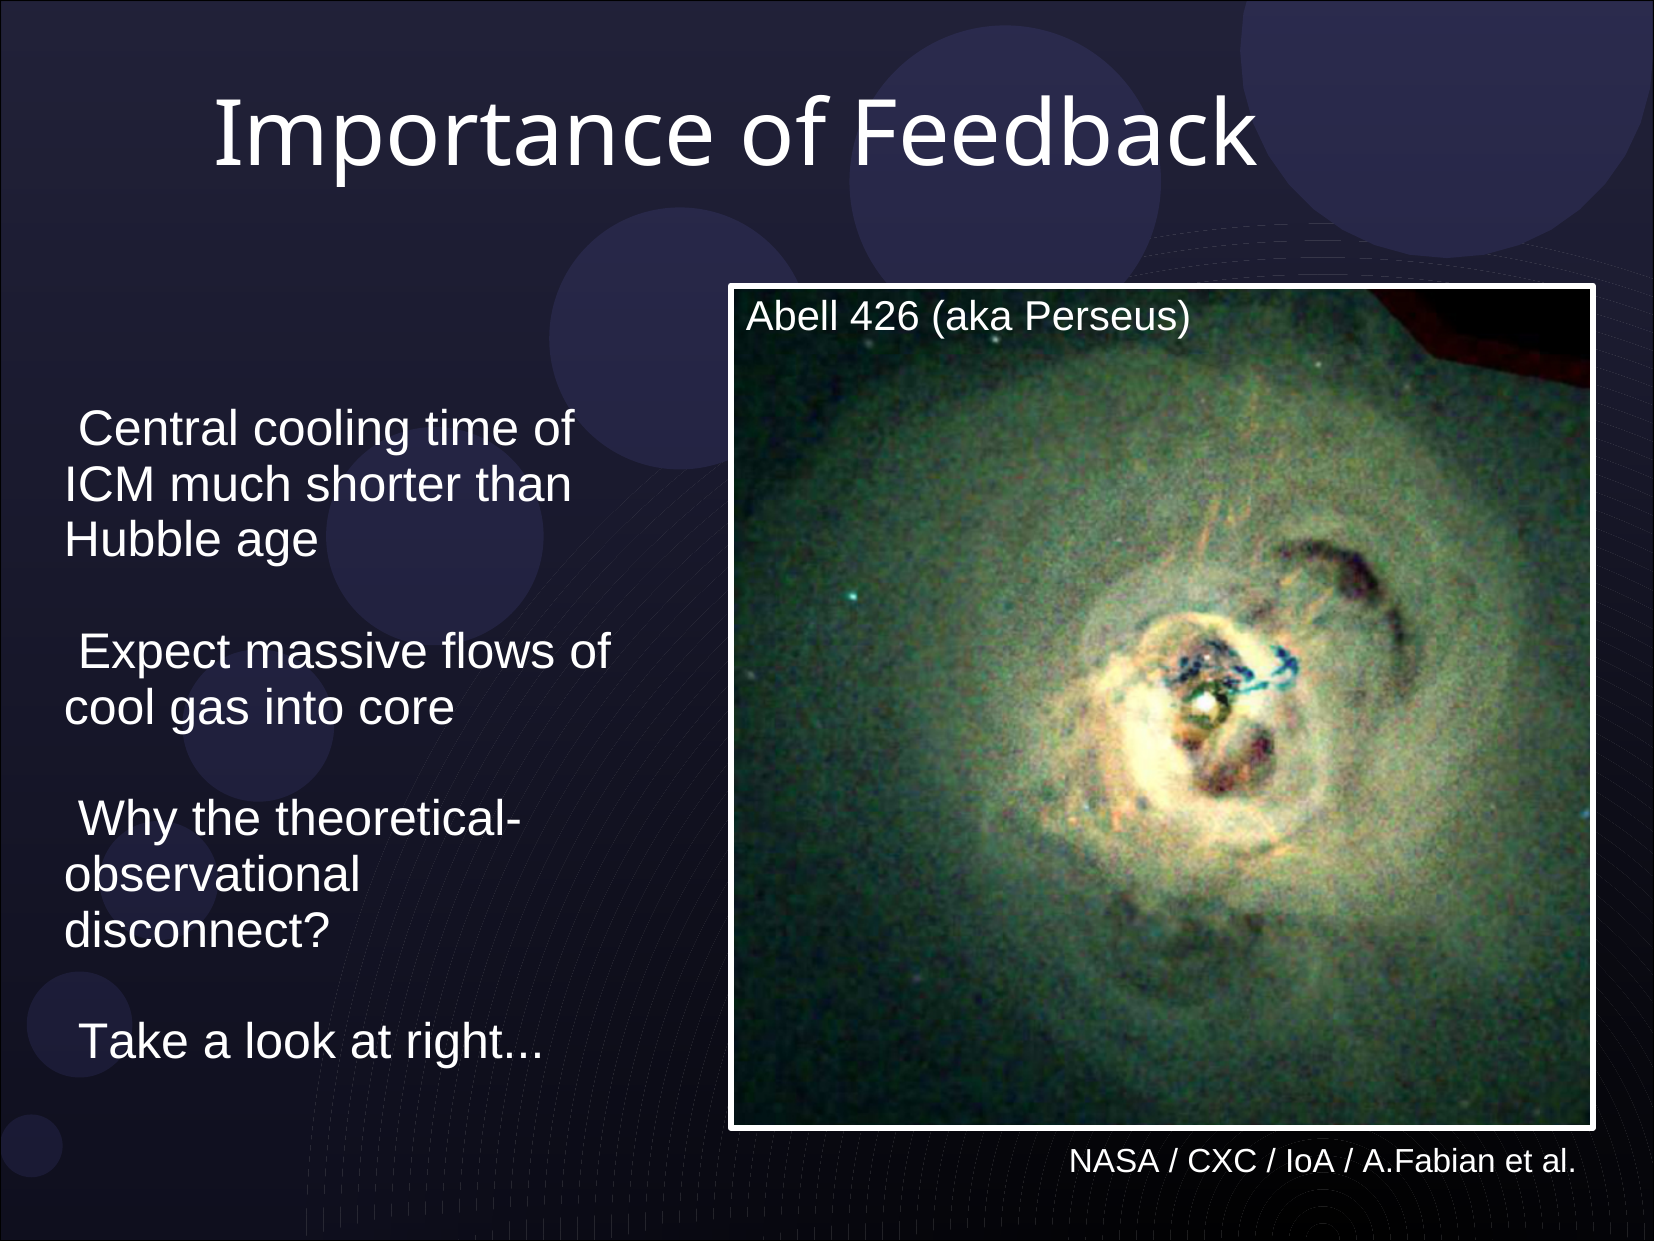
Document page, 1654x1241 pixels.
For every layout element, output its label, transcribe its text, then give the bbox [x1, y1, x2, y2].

picture [733, 288, 1590, 1126]
text_box Abell 426 (aka Perseus) [745, 292, 1192, 340]
text_box Central cooling time of ICM much shorter than Hubble age Expect massive flows of cool gas into core Why the theoretical-observational disconnect? Take a look at right... [63, 400, 627, 1070]
text_box Importance of Feedback [213, 67, 1438, 197]
text_box NASA / CXC / IoA / A.Fabian et al. [1065, 1139, 1581, 1183]
